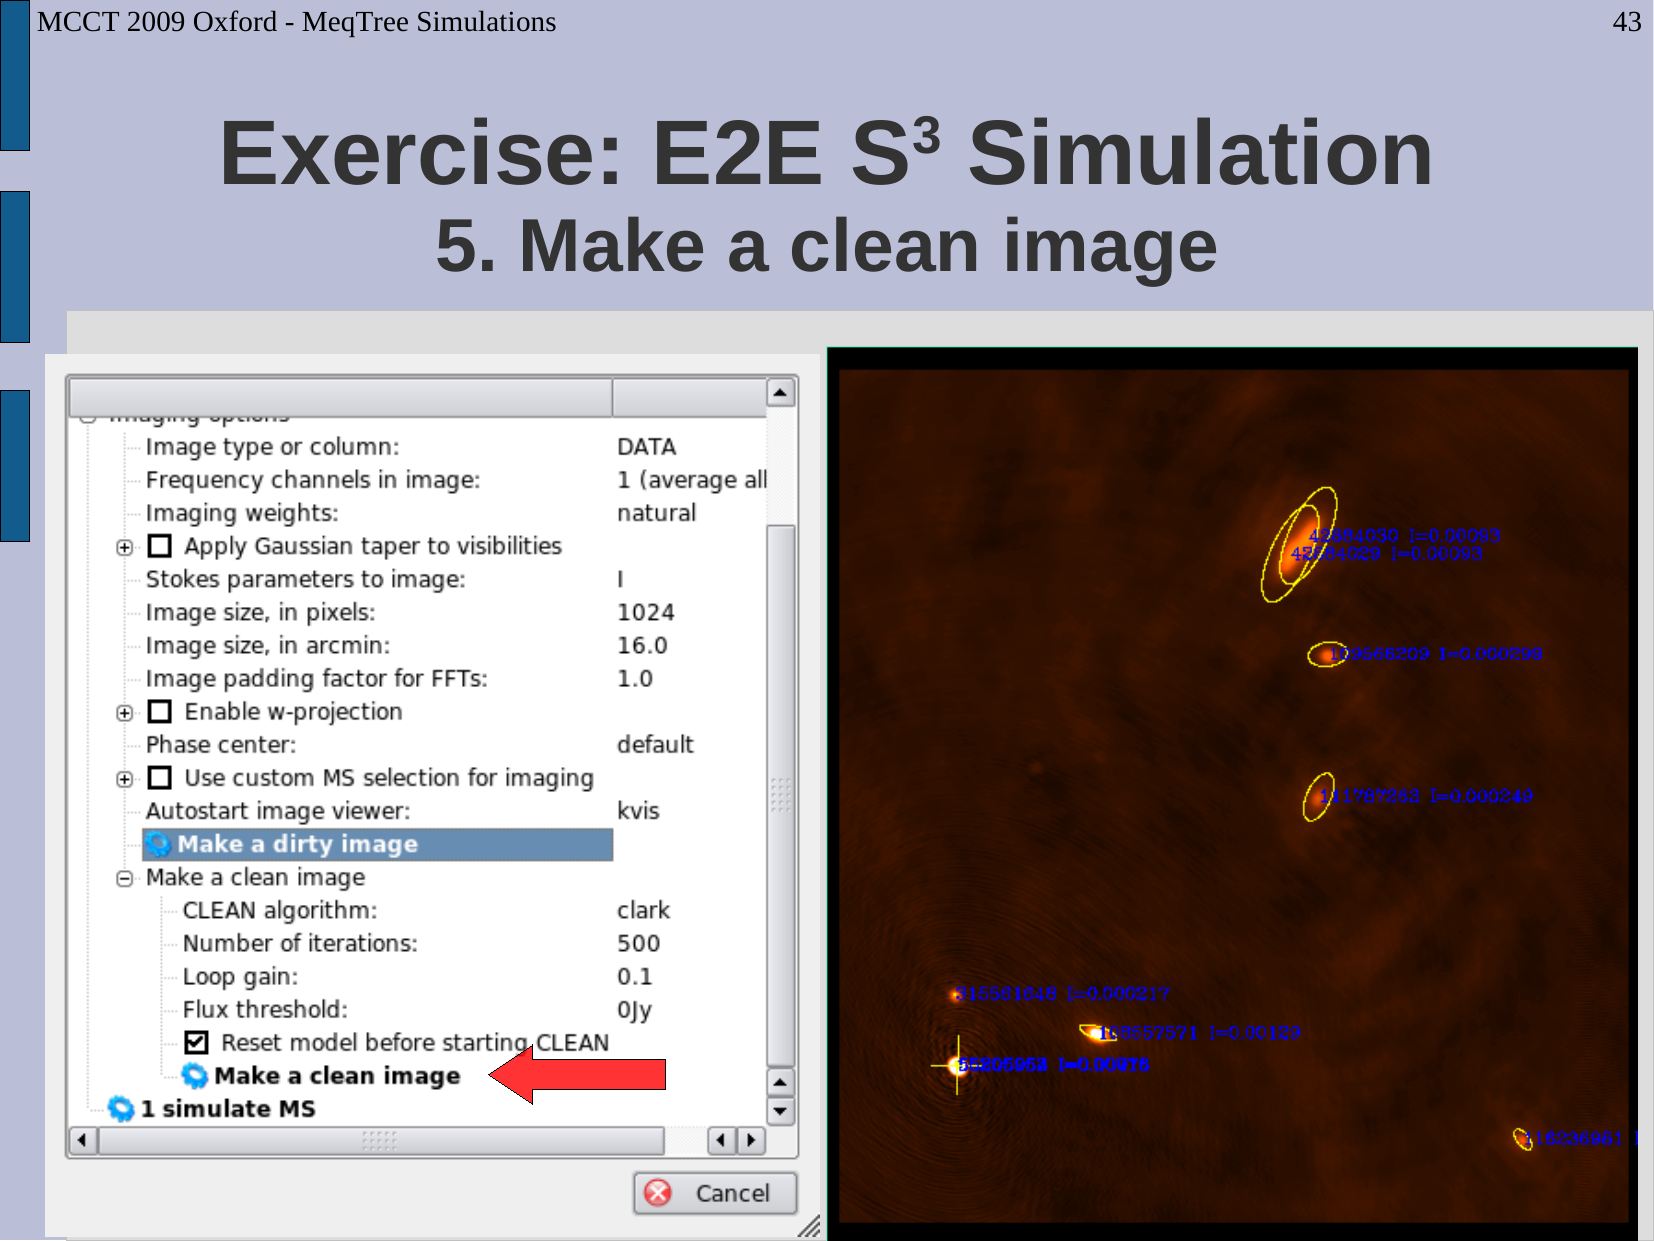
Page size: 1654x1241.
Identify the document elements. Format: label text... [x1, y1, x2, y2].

picture [826, 346, 1638, 1241]
title Exercise: E2E S3 Simulation 5. Make a clean image [121, 96, 1534, 294]
text_box [488, 1044, 666, 1105]
picture [45, 354, 820, 1237]
